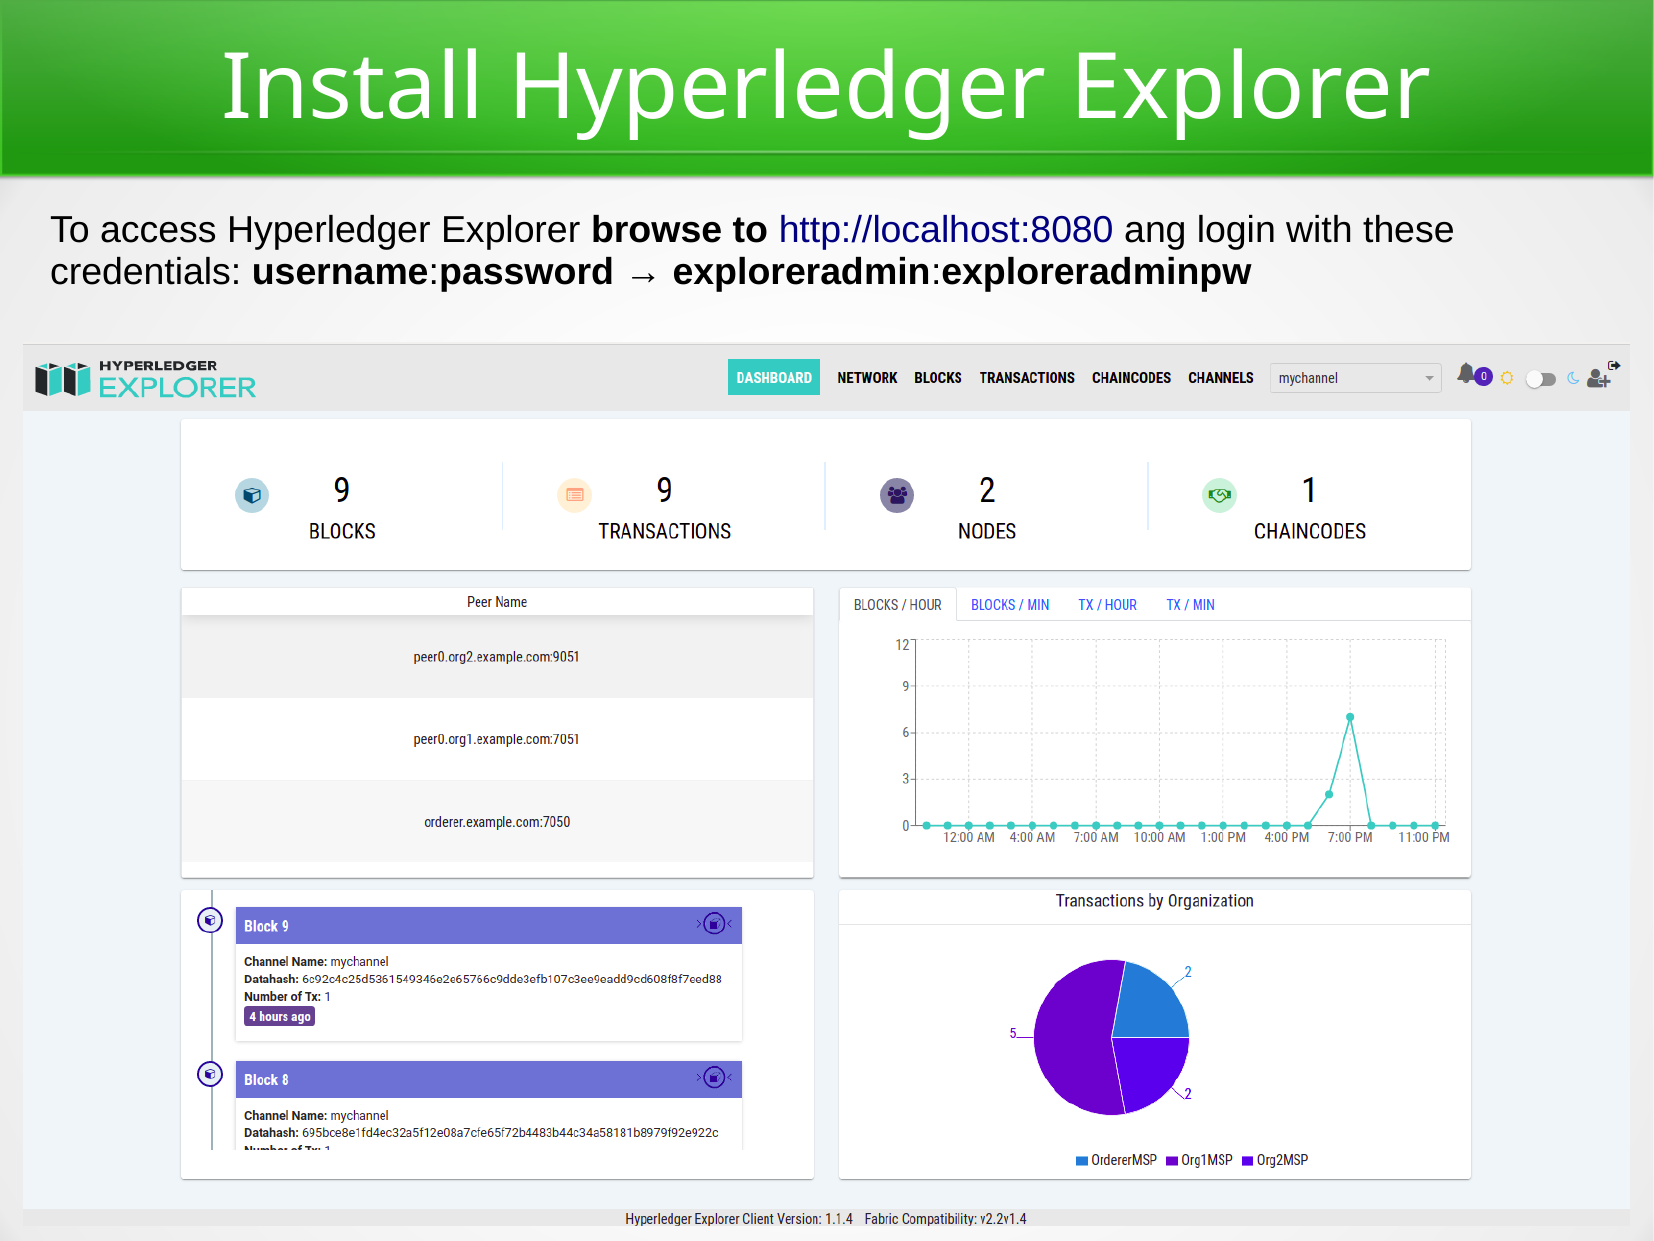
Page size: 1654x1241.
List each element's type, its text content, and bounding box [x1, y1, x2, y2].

picture [0, 0, 1654, 1241]
title Install Hyperledger Explorer [82, 11, 1571, 154]
text_box To access Hyperledger Explorer browse to http://localhost:8080 ang login with these credentials: username:password → exploreradmin:exploreradminpw [35, 200, 1619, 342]
